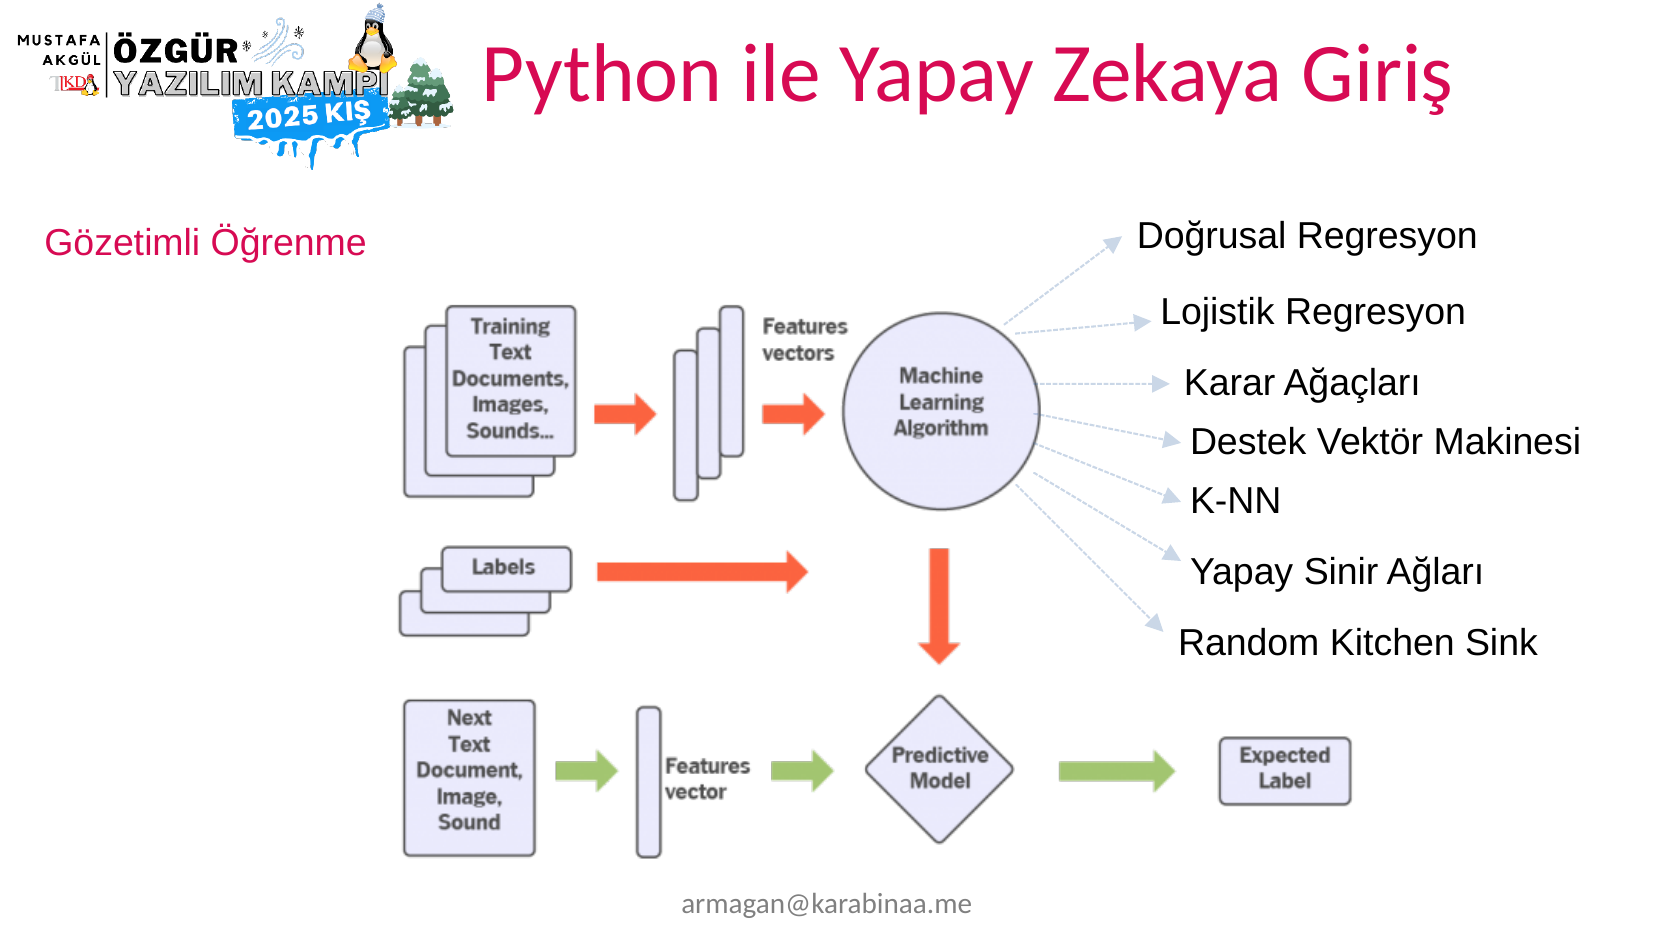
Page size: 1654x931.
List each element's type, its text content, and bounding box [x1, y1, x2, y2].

text_box Lojistik Regresyon [1145, 283, 1530, 343]
text_box K-NN [1175, 472, 1619, 532]
text_box Python ile Yapay Zekaya Giriş [467, 10, 1654, 126]
text_box Destek Vektör Makinesi [1175, 413, 1619, 472]
text_box Gözetimli Öğrenme [29, 213, 854, 271]
text_box Yapay Sinir Ağları [1175, 543, 1619, 603]
picture [0, 0, 463, 177]
text_box Karar Ağaçları [1169, 354, 1554, 414]
text_box armagan@karabinaa.me [0, 877, 1654, 928]
text_box Random Kitchen Sink [1163, 614, 1607, 674]
picture [236, 270, 1418, 891]
text_box Doğrusal Regresyon [1122, 206, 1506, 266]
